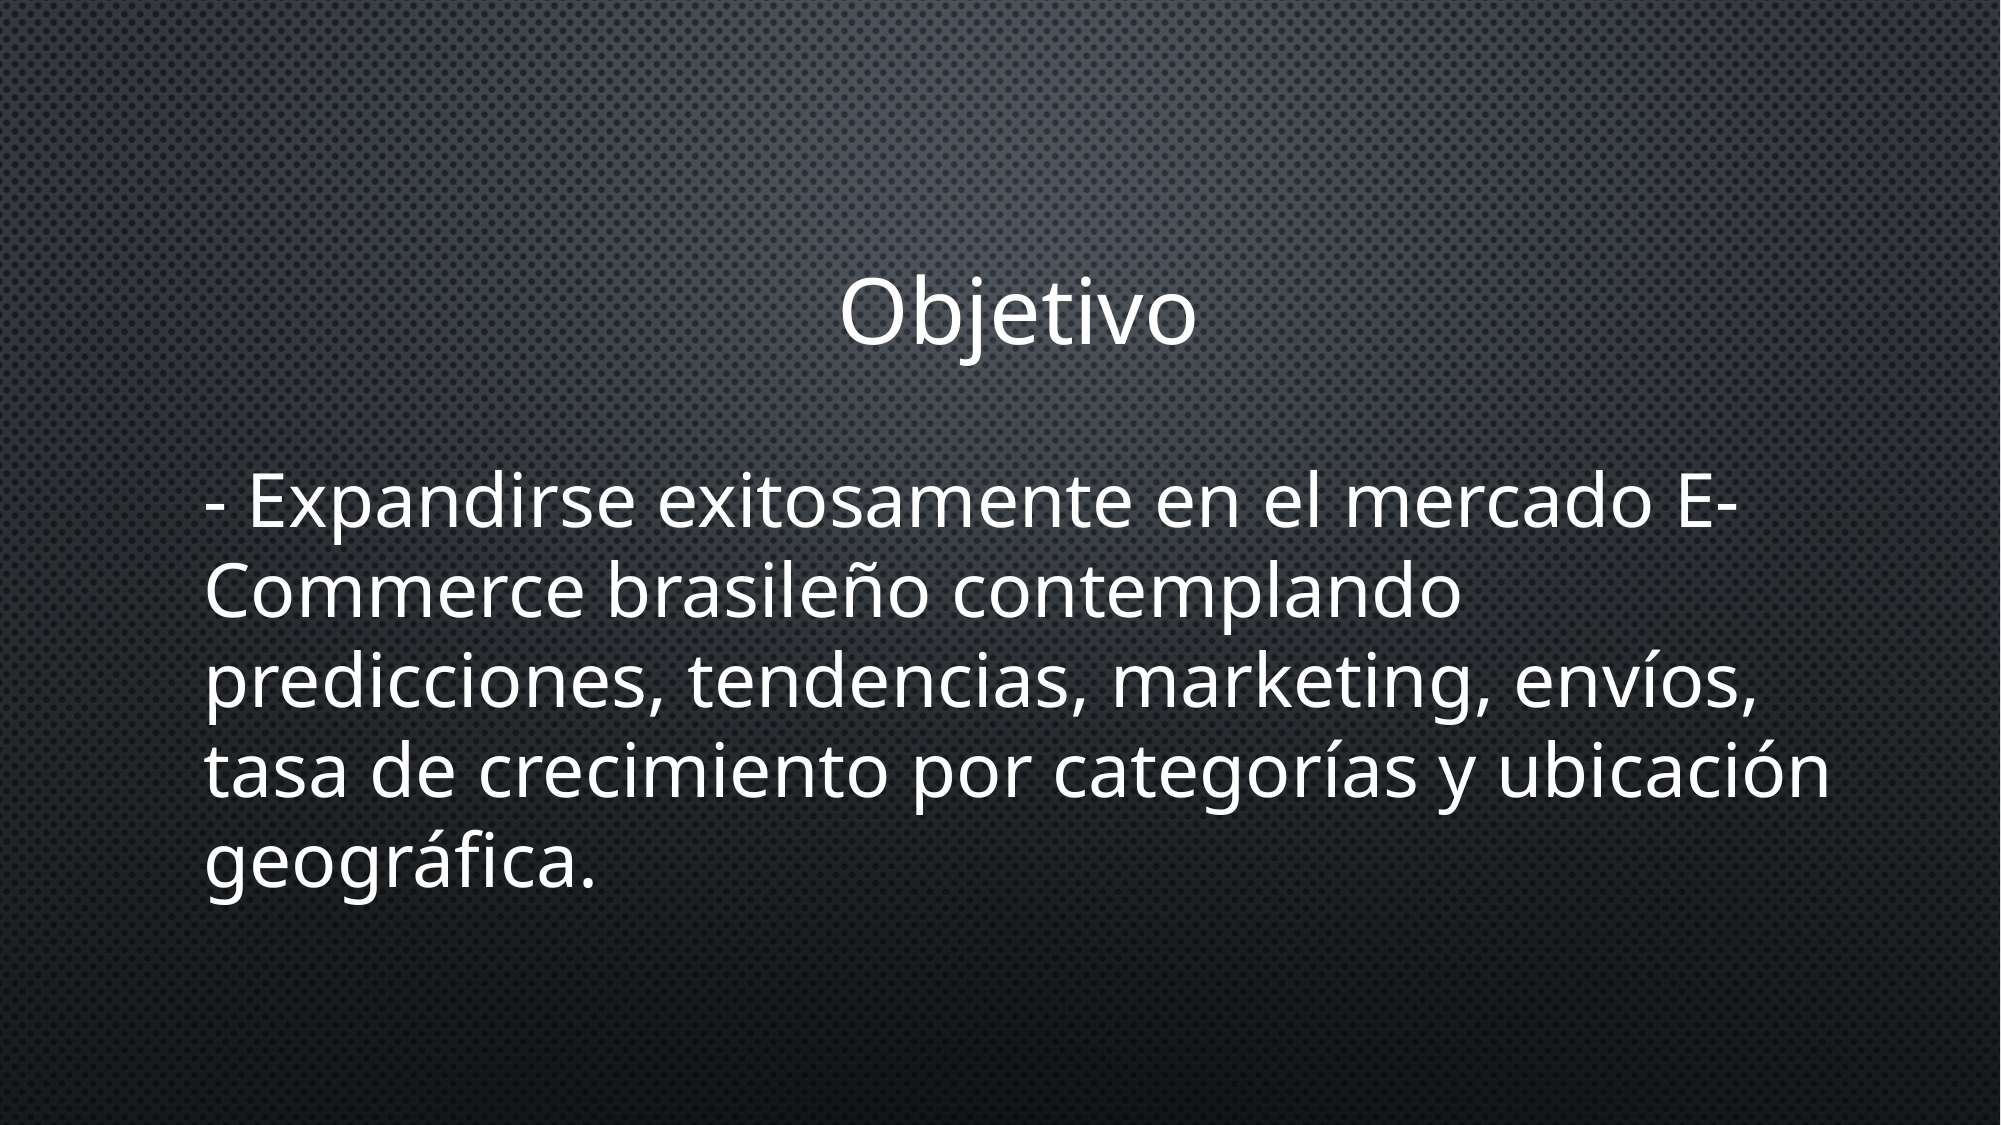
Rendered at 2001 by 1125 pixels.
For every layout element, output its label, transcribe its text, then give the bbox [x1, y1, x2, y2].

text_box Objetivo - Expandirse exitosamente en el mercado E-Commerce brasileño contemplando predicciones, tendencias, marketing, envíos, tasa de crecimiento por categorías y ubicación geográfica. [188, 244, 1894, 917]
